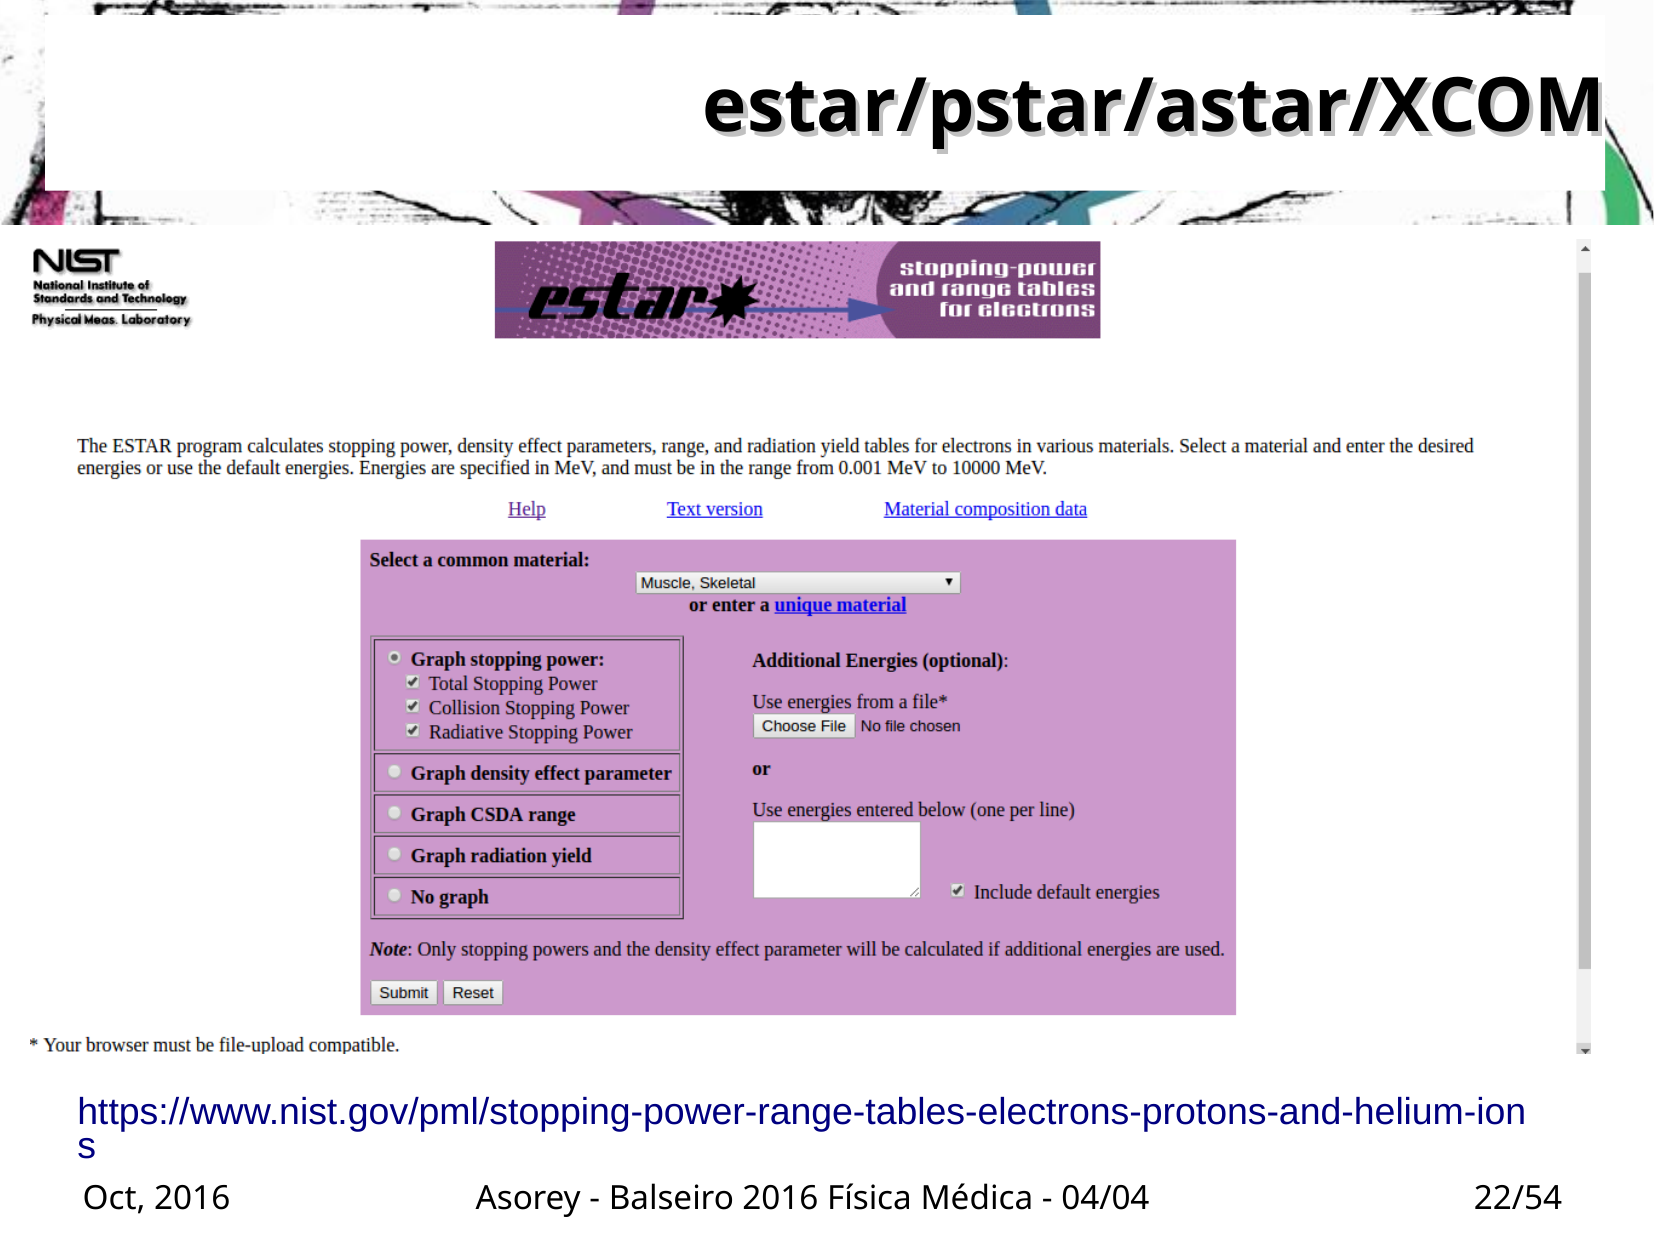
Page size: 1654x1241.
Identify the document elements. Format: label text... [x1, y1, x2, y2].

picture [30, 239, 1591, 1054]
picture [0, 0, 1654, 225]
text_box https://www.nist.gov/pml/stopping-power-range-tables-electrons-protons-and-helium-ions [62, 1083, 1561, 1141]
title estar/pstar/astar/XCOM [45, 15, 1606, 191]
